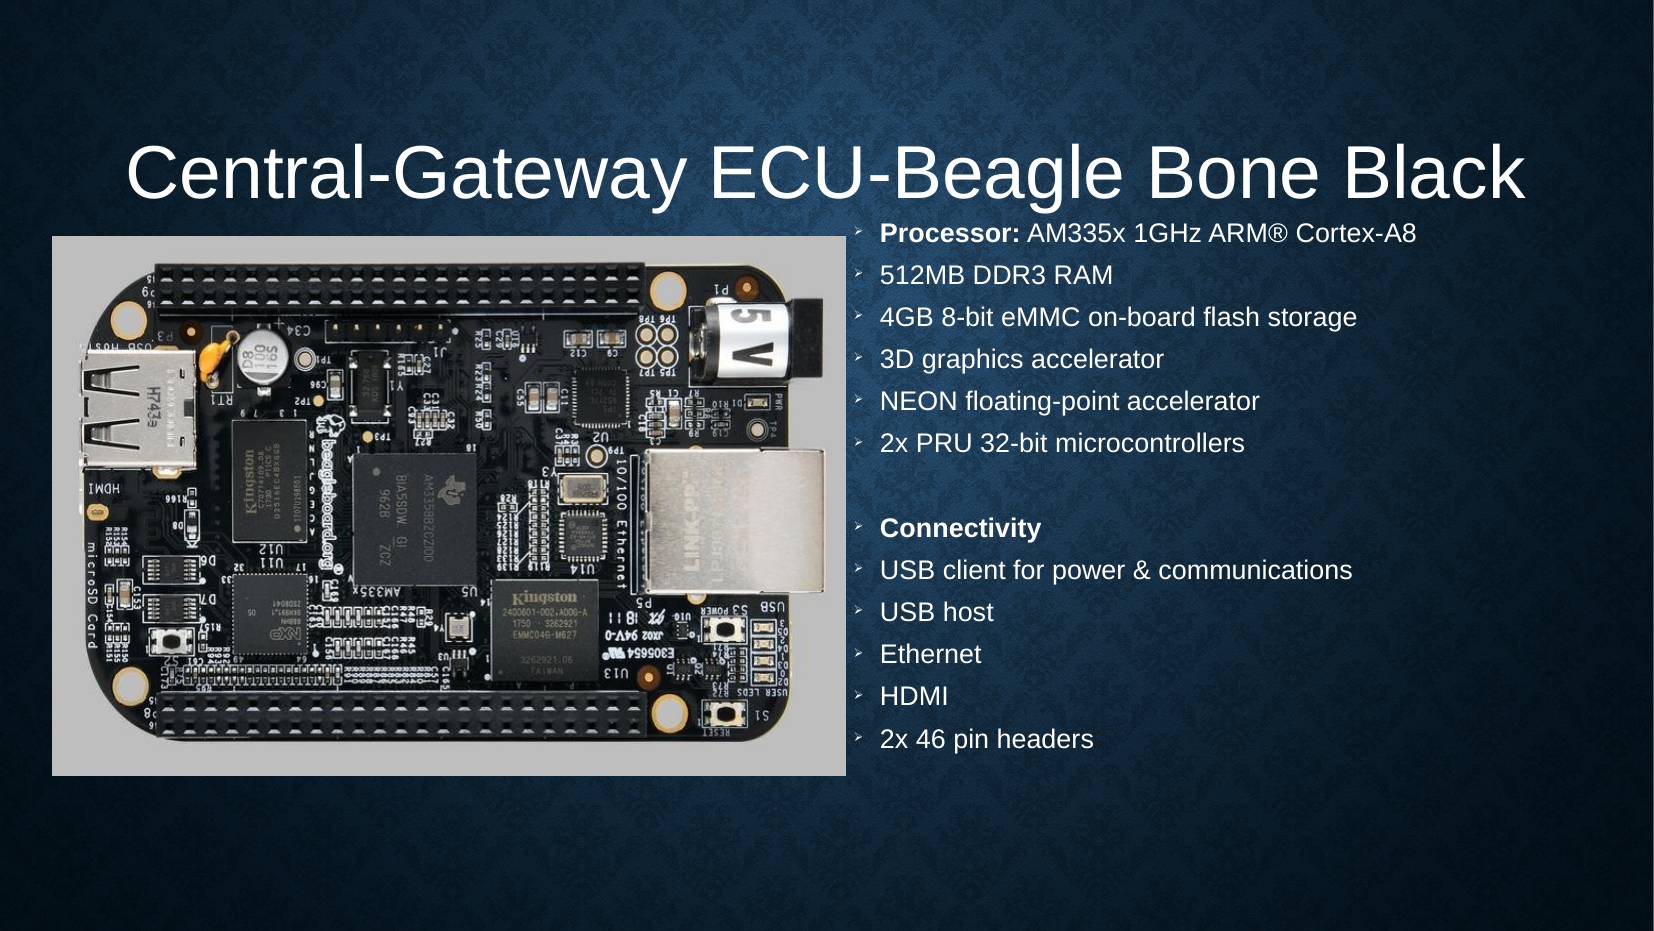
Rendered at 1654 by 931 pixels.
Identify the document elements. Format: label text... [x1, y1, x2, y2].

title Central-Gateway ECU-Beagle Bone Black [123, 82, 1528, 236]
picture [0, 0, 1654, 931]
list Processor: AM335x 1GHz ARM® Cortex-A8 512MB DDR3 RAM 4GB 8-bit eMMC on-board flash storage 3D graphics accelerator NEON floating-point accelerator 2x PRU 32-bit microcontrollers Connectivity USB client for power & communications USB host Ethernet HDMI 2x 46 pin headers [845, 217, 1572, 757]
